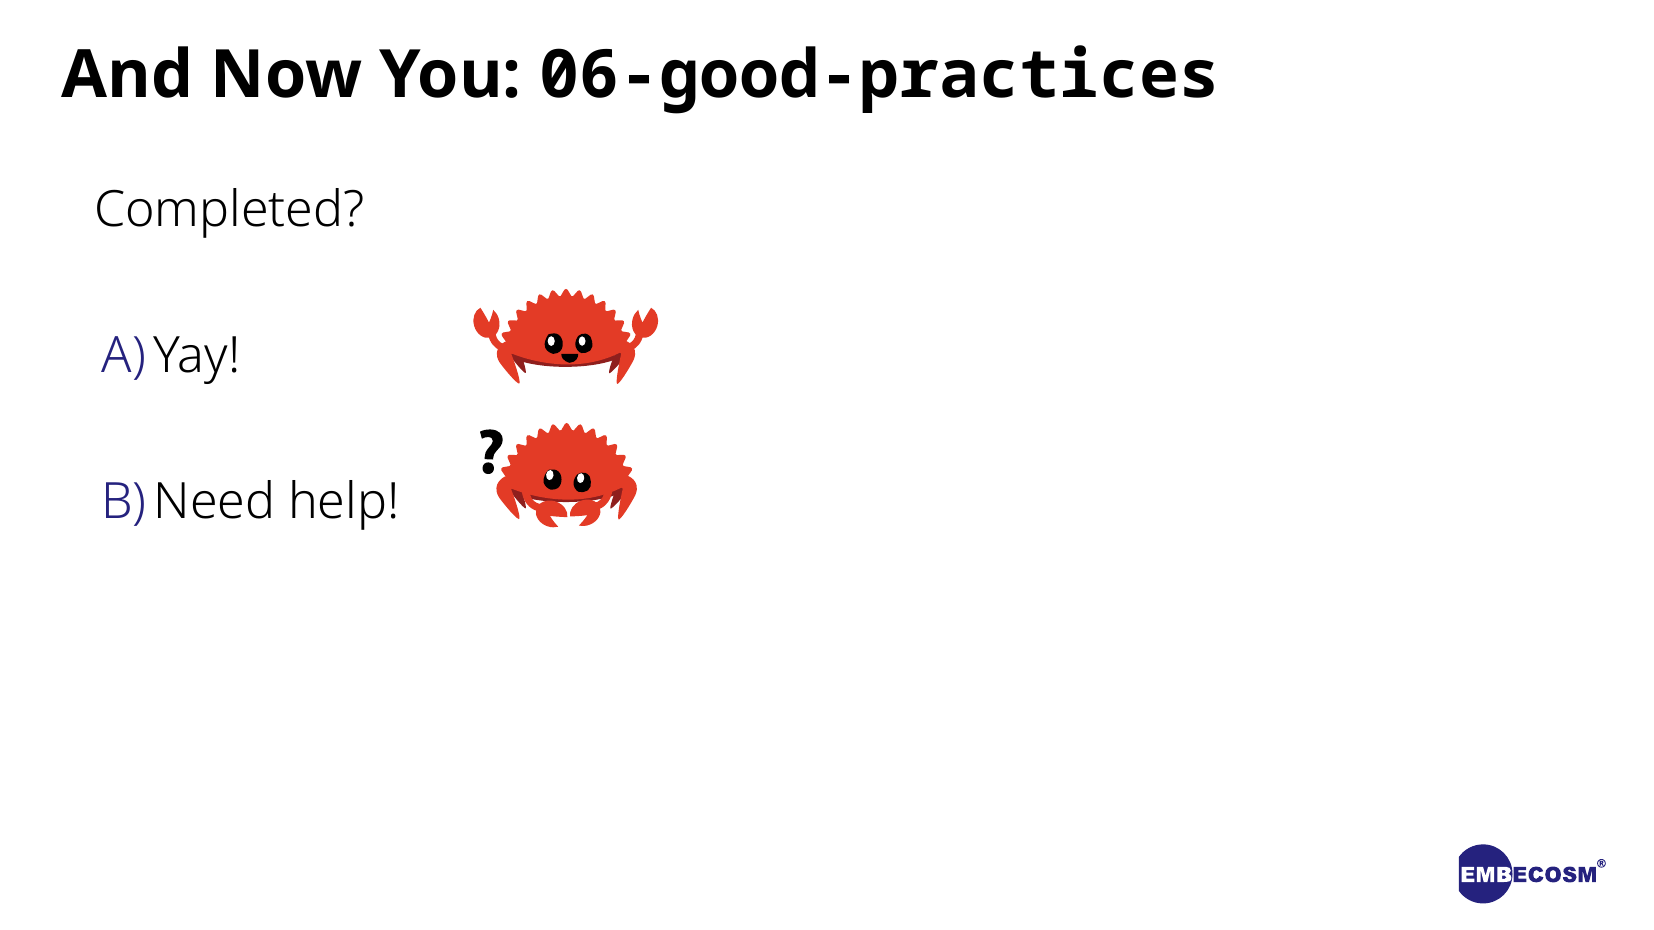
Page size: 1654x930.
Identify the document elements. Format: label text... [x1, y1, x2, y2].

picture [472, 278, 660, 403]
picture [472, 416, 640, 530]
title And Now You: 06-good-practices [47, 26, 1606, 178]
list Completed? Yay! Need help! [94, 177, 1559, 845]
